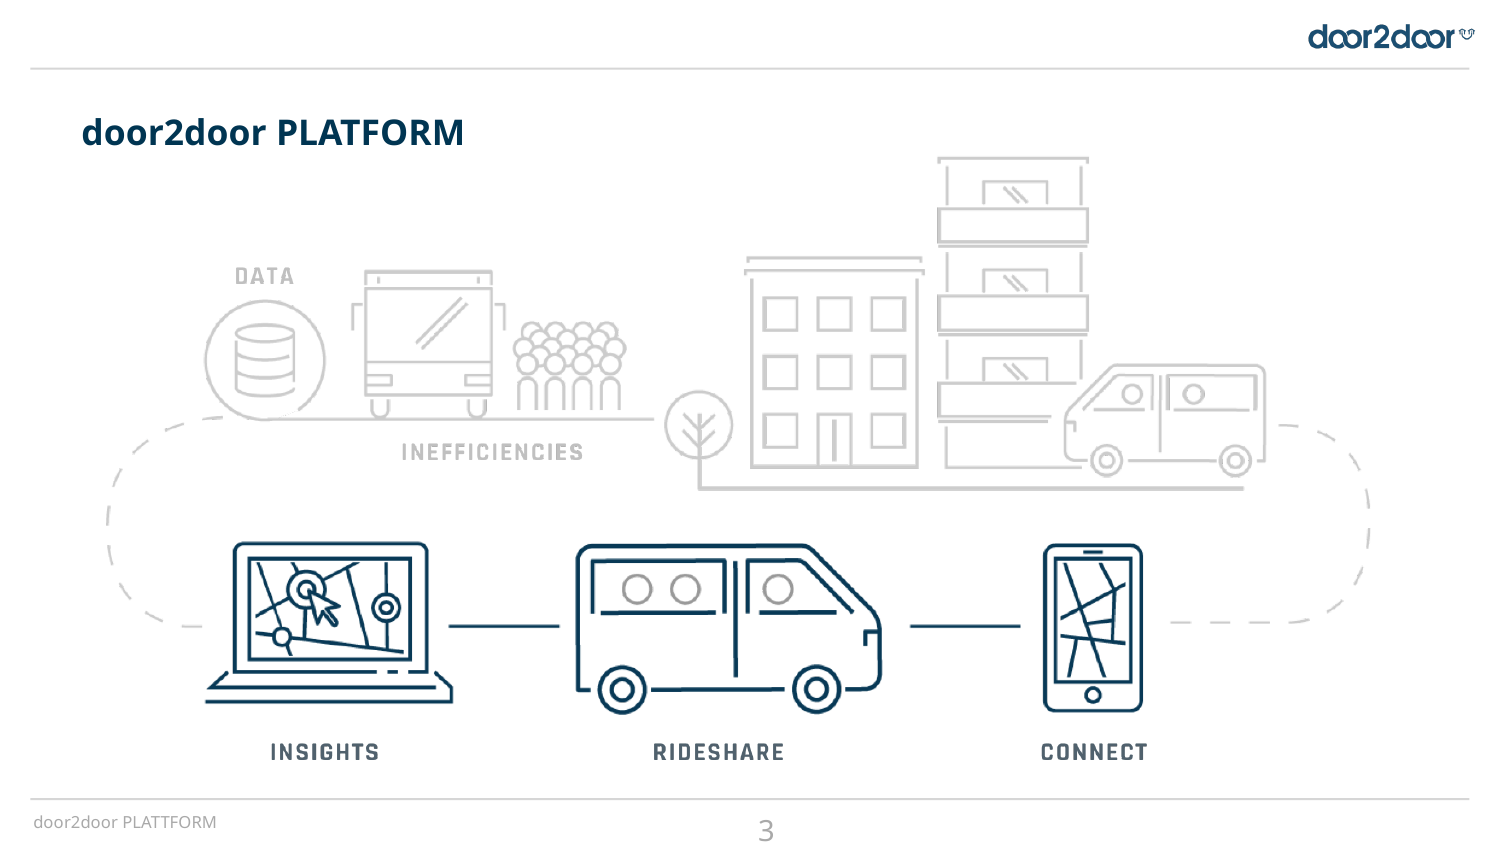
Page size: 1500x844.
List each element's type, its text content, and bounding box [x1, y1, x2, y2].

slide_number <number> [737, 809, 778, 835]
title door2door PLATFORM [75, 101, 1188, 162]
picture [1306, 22, 1477, 50]
picture [106, 155, 1371, 760]
